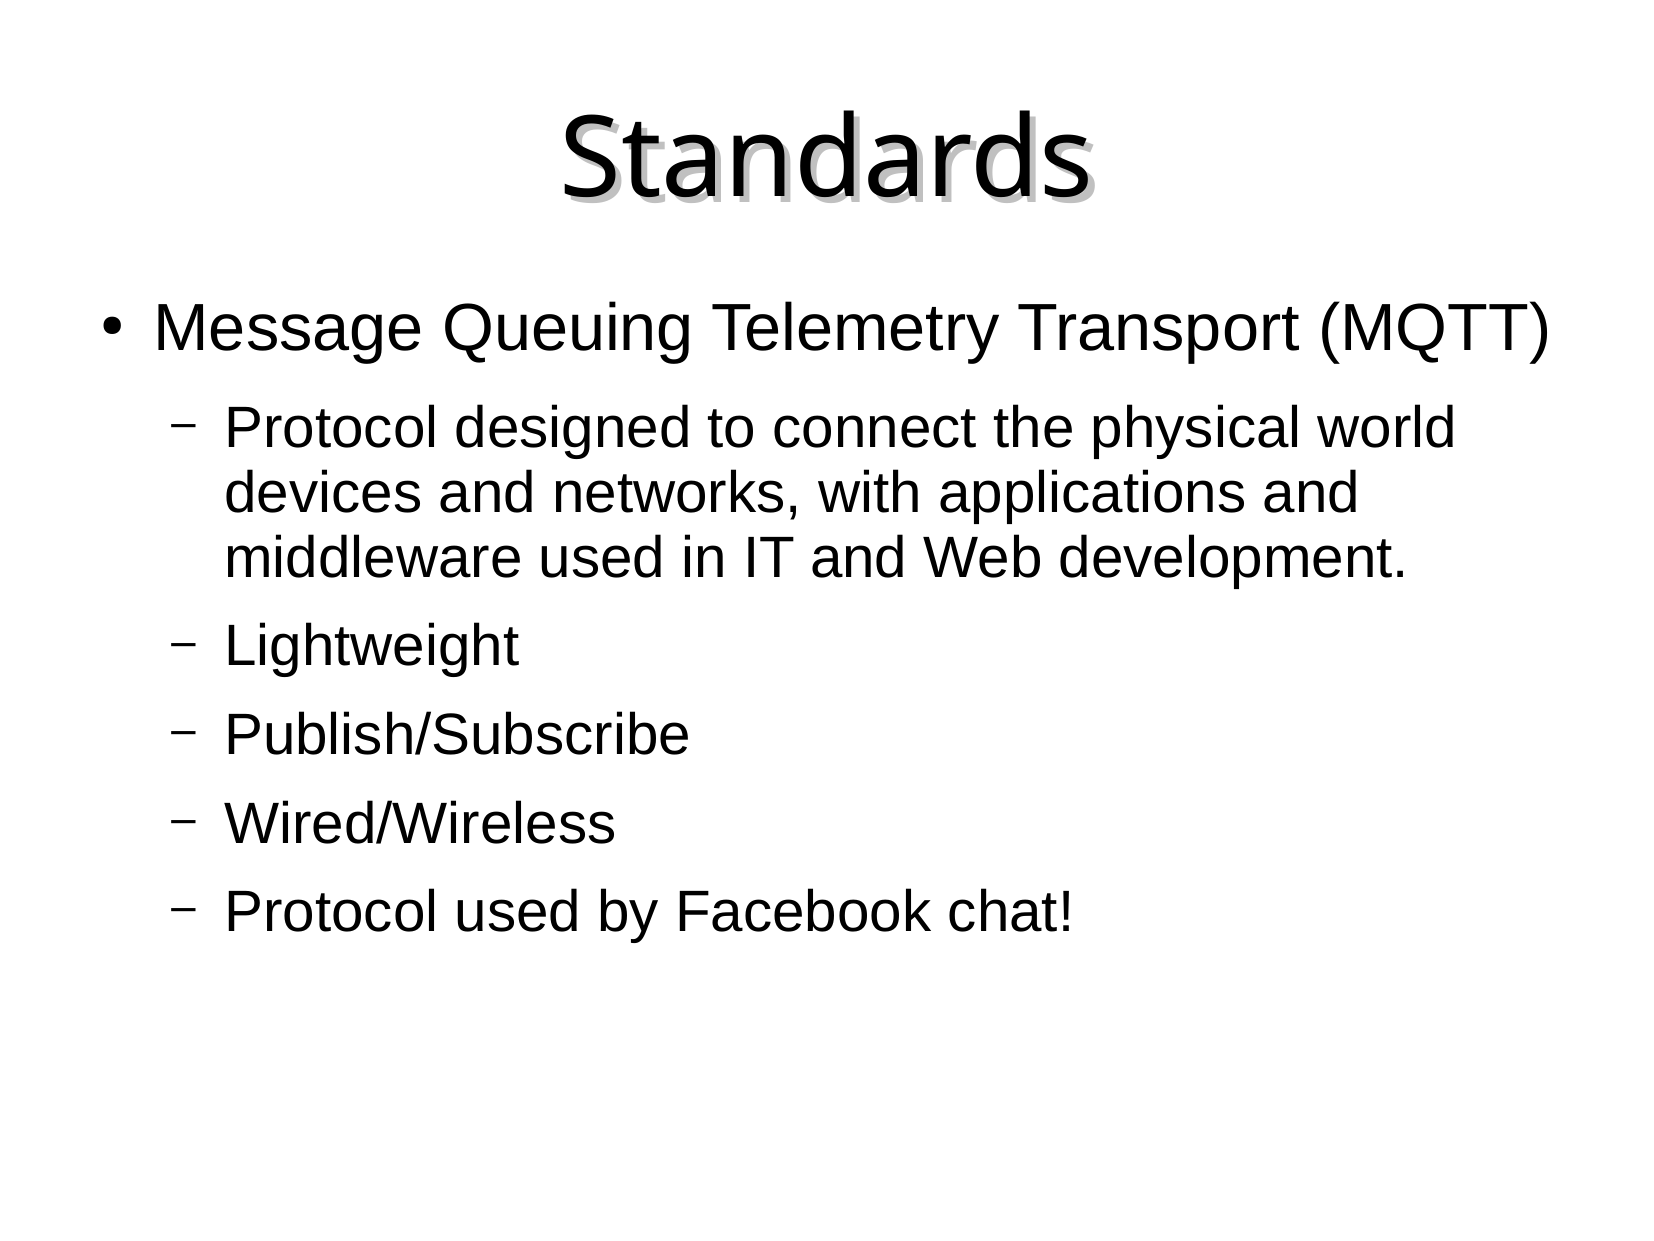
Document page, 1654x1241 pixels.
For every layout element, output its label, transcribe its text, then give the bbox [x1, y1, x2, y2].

list Message Queuing Telemetry Transport (MQTT) Protocol designed to connect the physical world devices and networks, with applications and middleware used in IT and Web development. Lightweight Publish/Subscribe Wired/Wireless Protocol used by Facebook chat! [82, 290, 1571, 1010]
title Standards [82, 49, 1571, 257]
